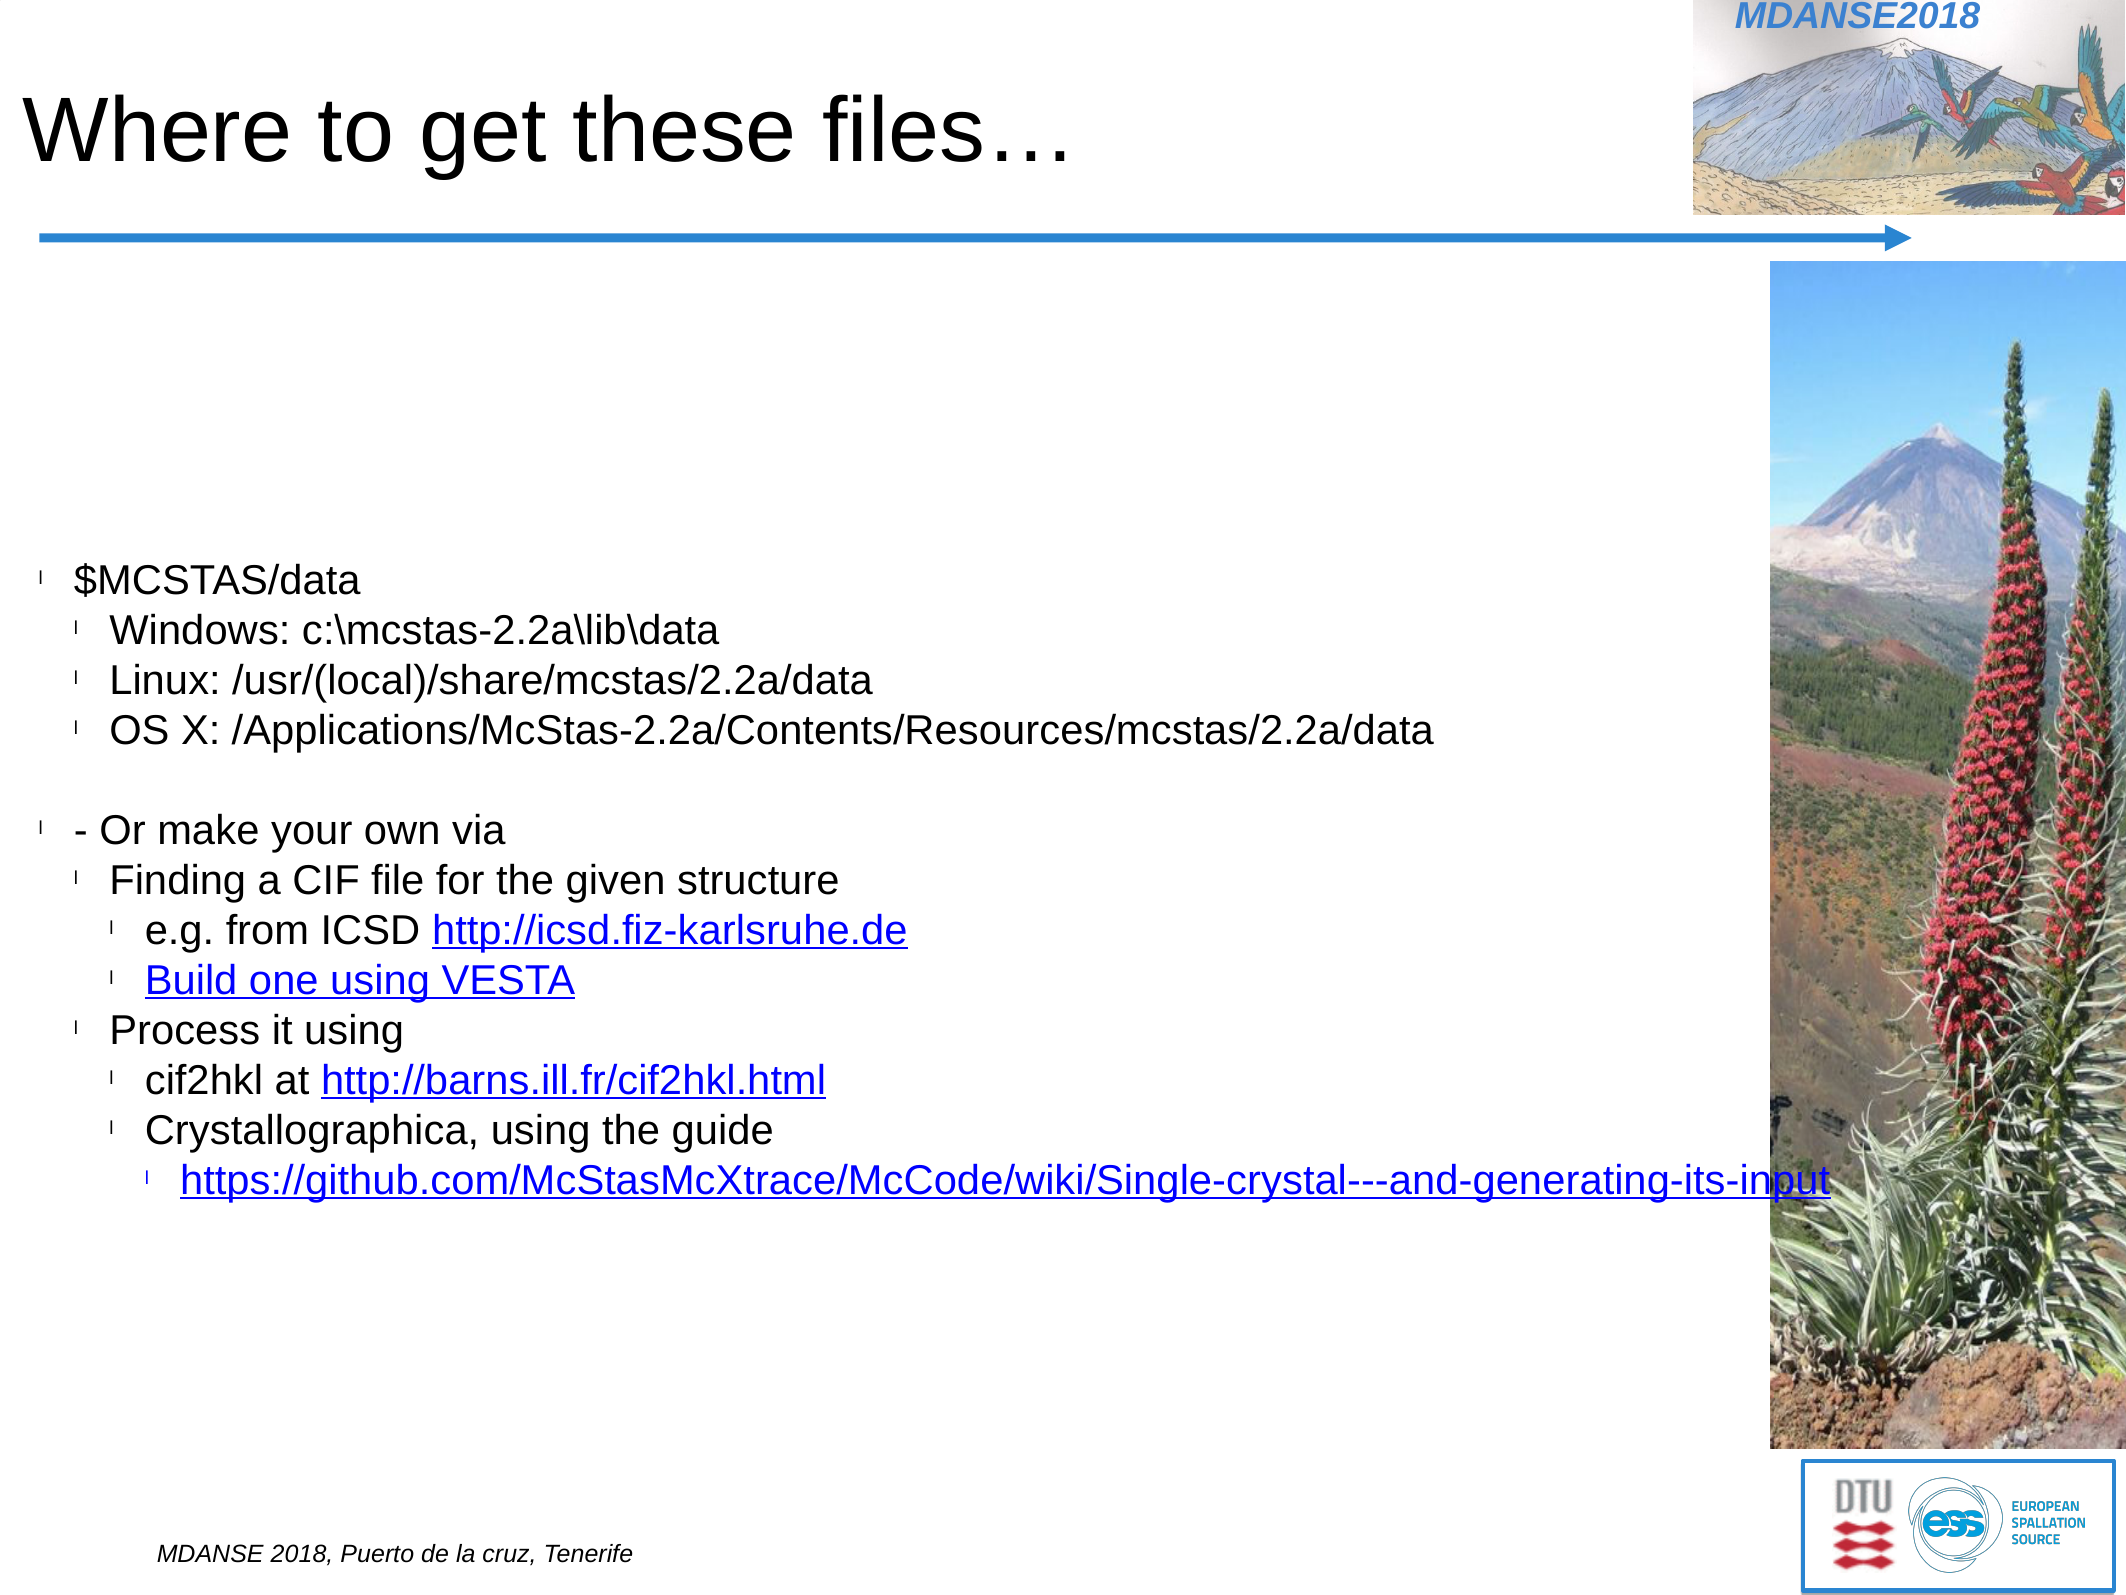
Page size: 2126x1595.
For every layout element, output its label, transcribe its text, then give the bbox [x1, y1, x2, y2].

picture [1908, 1477, 2085, 1573]
picture [1770, 261, 2126, 1449]
picture [1832, 1477, 1897, 1573]
text_box $MCSTAS/data Windows: c:\mcstas-2.2a\lib\data Linux: /usr/(local)/share/mcstas/2.2a/data OS X: /Applications/McStas-2.2a/Contents/Resources/mcstas/2.2a/data - Or make your own via Finding a CIF file for the given structure e.g. from ICSD http://icsd.fiz-karlsruhe.de Build one using VESTA Process it using cif2hkl at http://barns.ill.fr/cif2hkl.html Crystallographica, using the guide https://github.com/McStasMcXtrace/McCode/wiki/Single-crystal---and-generating-its-input [38, 289, 1931, 1467]
picture [1693, 0, 2125, 215]
text_box Where to get these files… [22, 40, 1406, 209]
